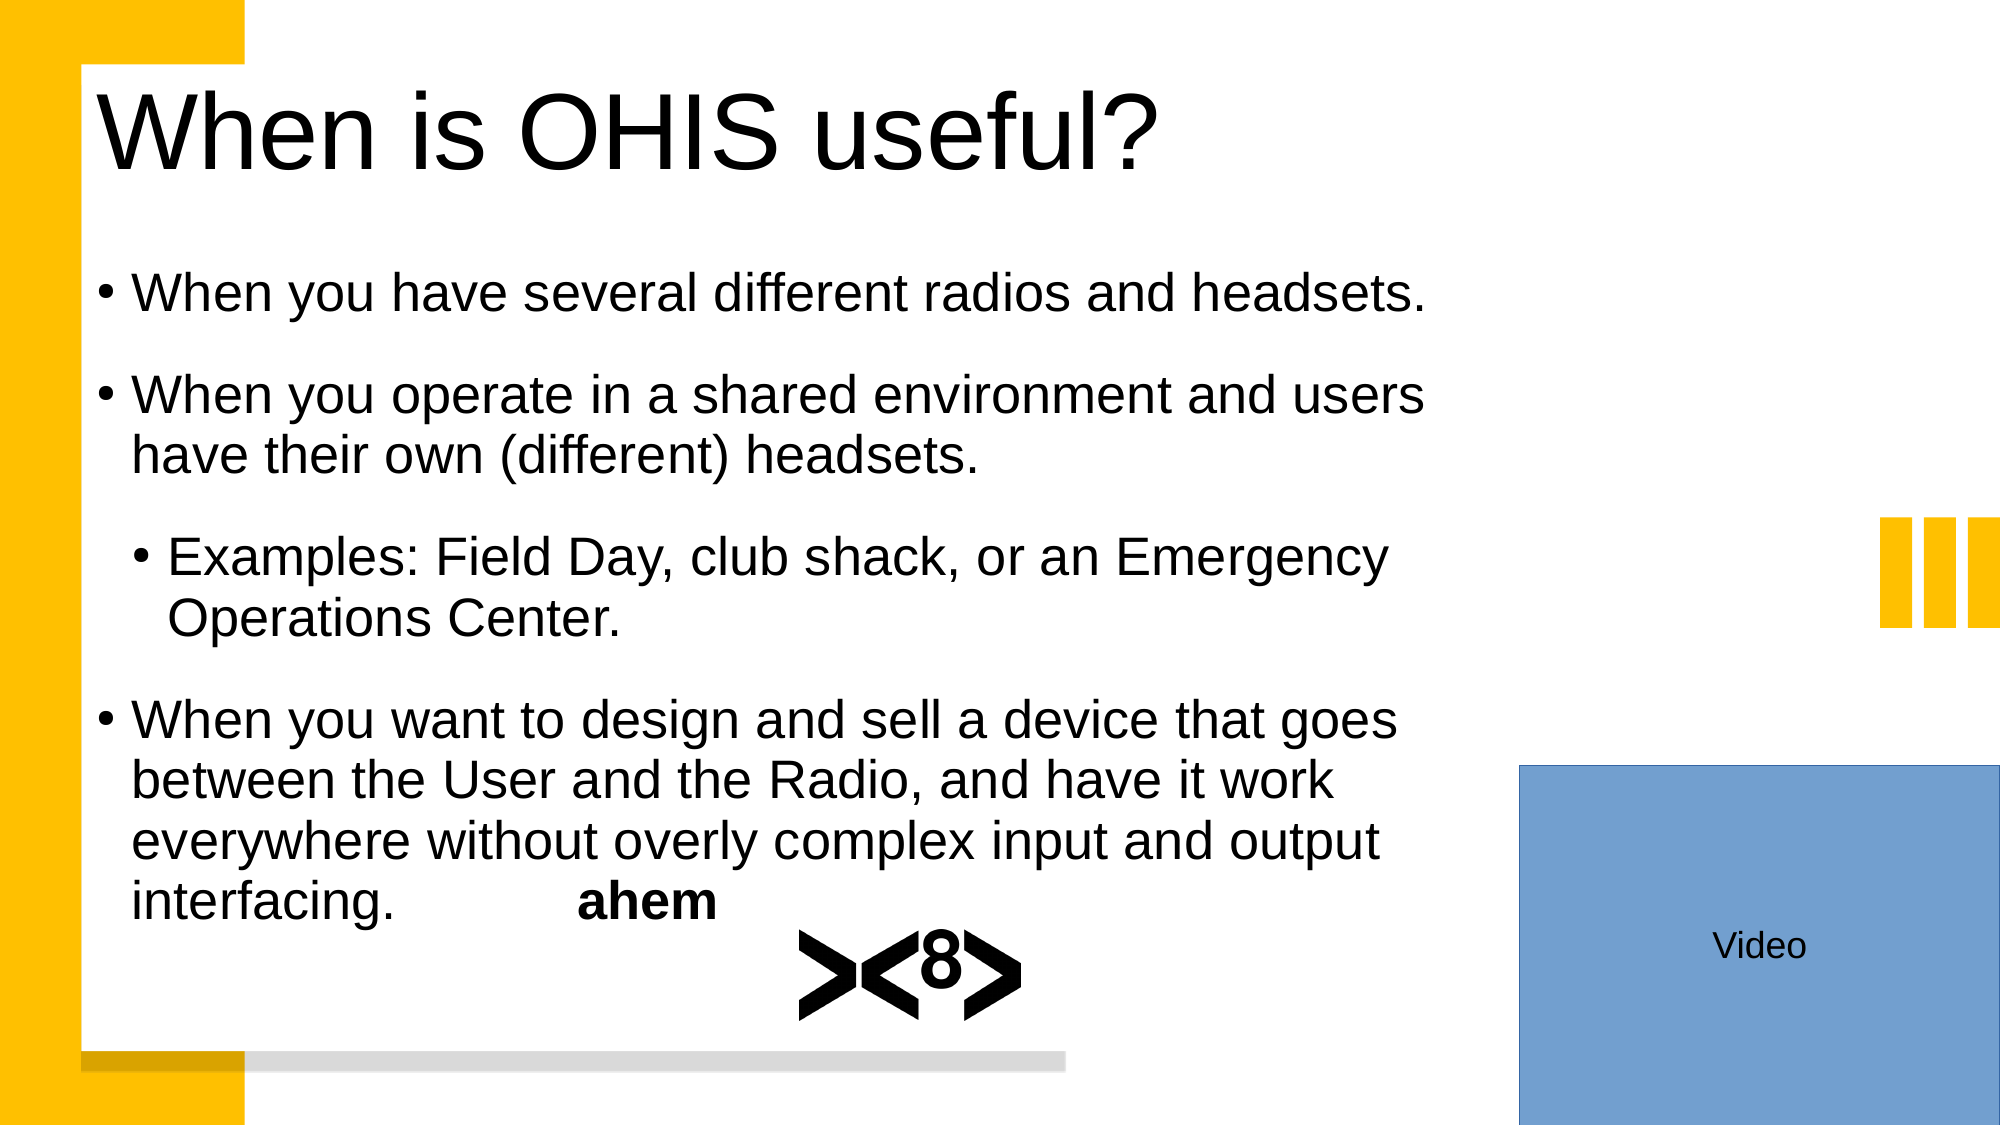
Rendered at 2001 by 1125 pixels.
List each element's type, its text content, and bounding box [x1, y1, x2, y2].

text_box When is OHIS useful? [81, 64, 1921, 201]
text_box Video [1519, 765, 2000, 1125]
text_box [0, 0, 2000, 1125]
text_box When you have several different radios and headsets. When you operate in a shared environment and users have their own (different) headsets. Examples: Field Day, club shack, or an Emergency Operations Center. When you want to design and sell a device that goes between the User and the Radio, and have it work everywhere without overly complex input and output interfacing. ahem [81, 254, 1516, 1041]
picture [799, 929, 1021, 1021]
